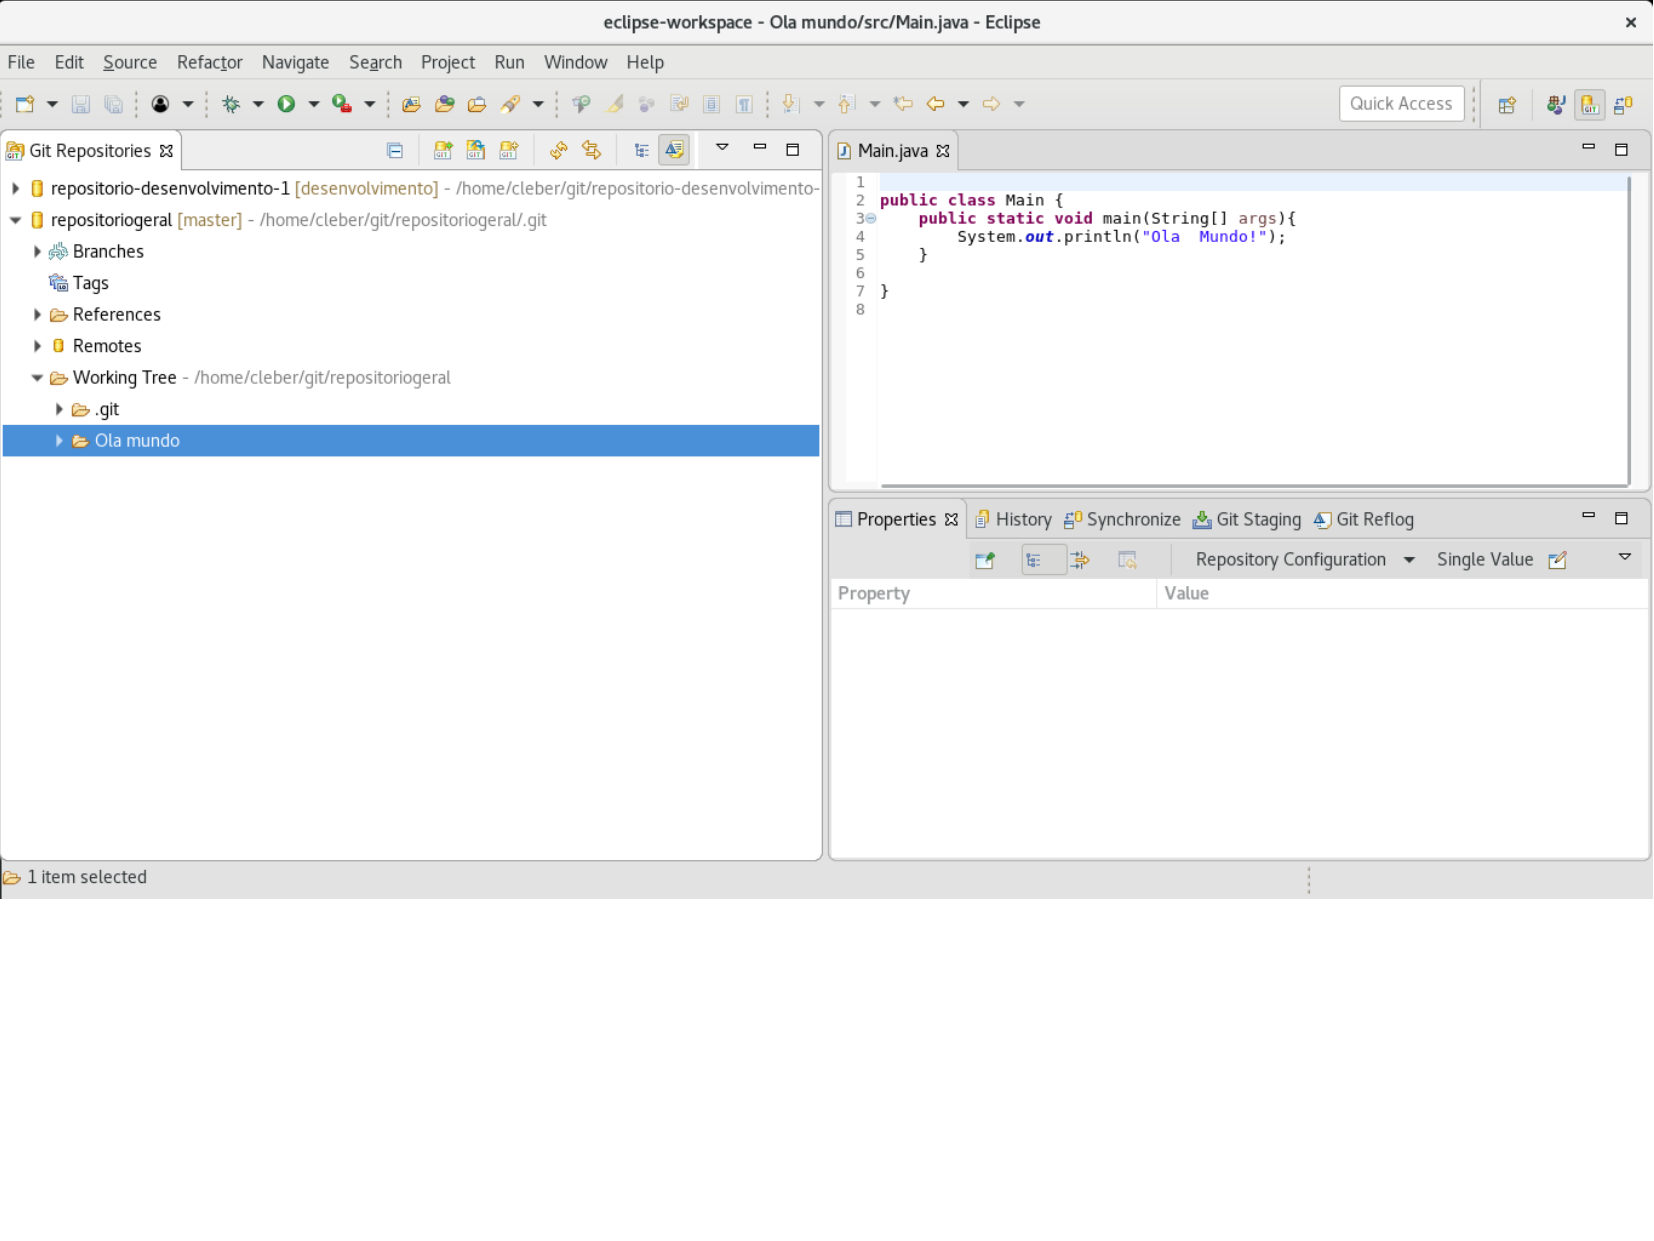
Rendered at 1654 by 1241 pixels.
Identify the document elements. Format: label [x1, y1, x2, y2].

picture [0, 0, 1653, 899]
